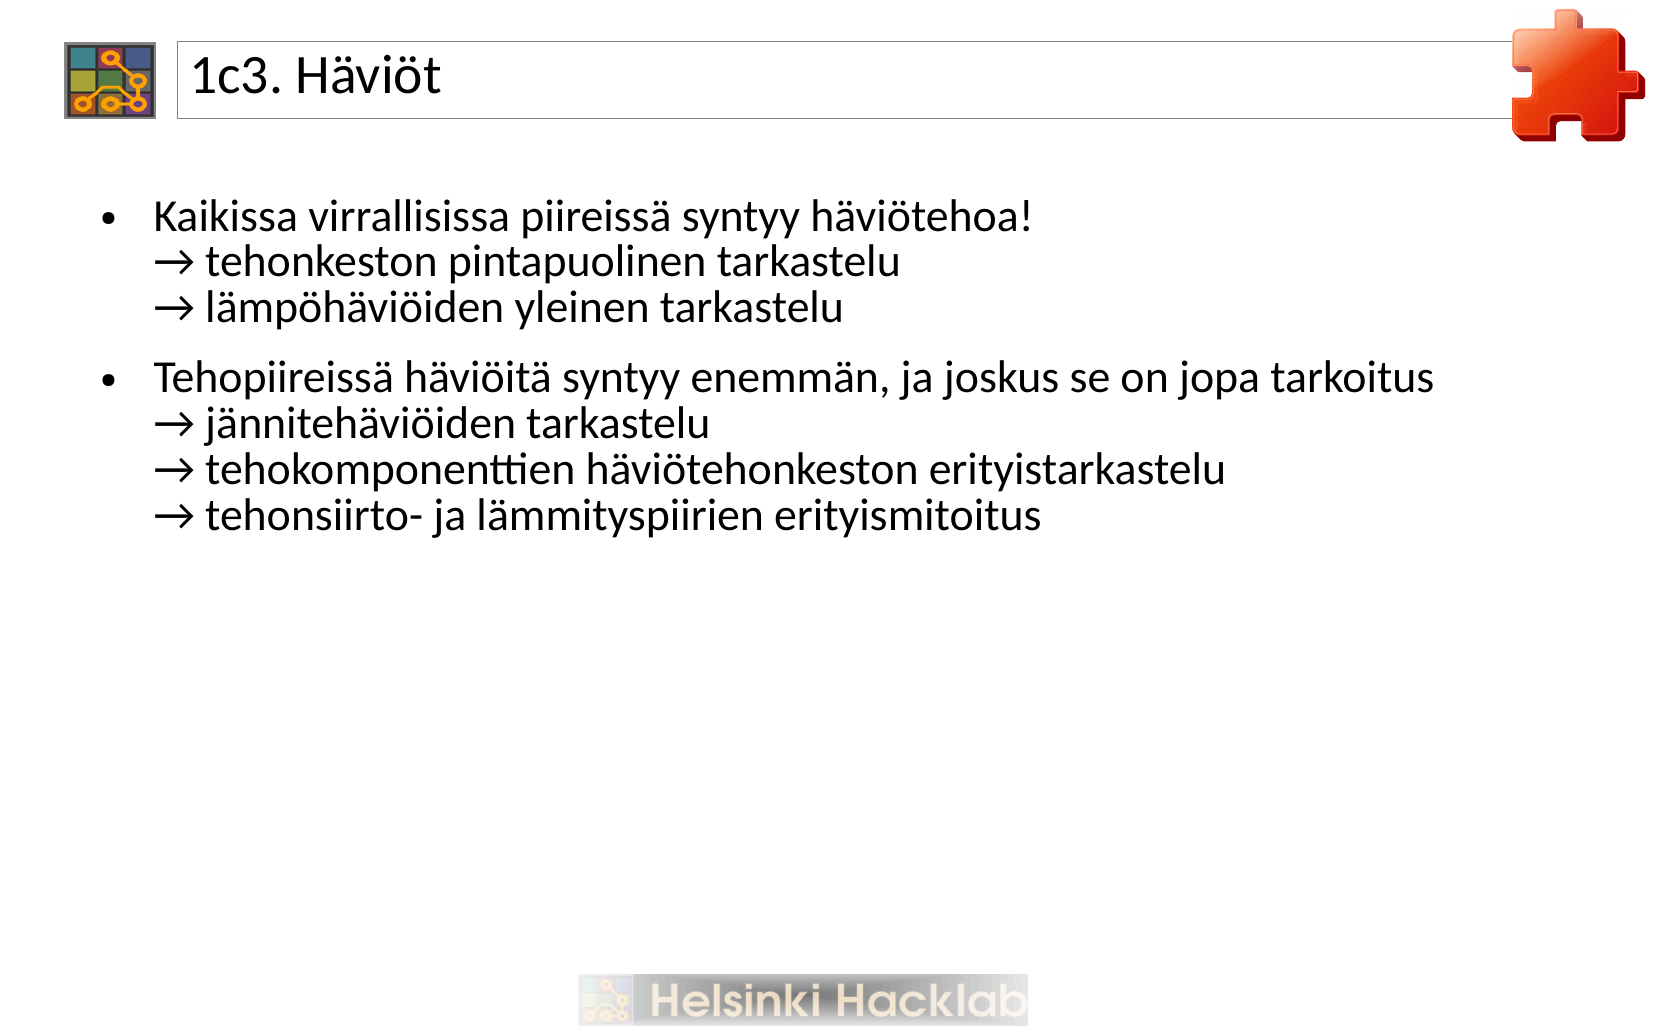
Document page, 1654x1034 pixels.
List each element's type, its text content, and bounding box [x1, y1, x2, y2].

title 1c3. Häviöt [177, 41, 1500, 119]
picture [64, 42, 156, 119]
list Kaikissa virrallisissa piireissä syntyy häviötehoa! → tehonkeston pintapuolinen tarkastelu → lämpöhäviöiden yleinen tarkastelu Tehopiireissä häviöitä syntyy enemmän, ja joskus se on jopa tarkoitus → jännitehäviöiden tarkastelu → tehokomponenttien häviötehonkeston erityistarkastelu → tehonsiirto- ja lämmityspiirien erityismitoitus [82, 196, 1571, 945]
picture [1500, 0, 1654, 154]
